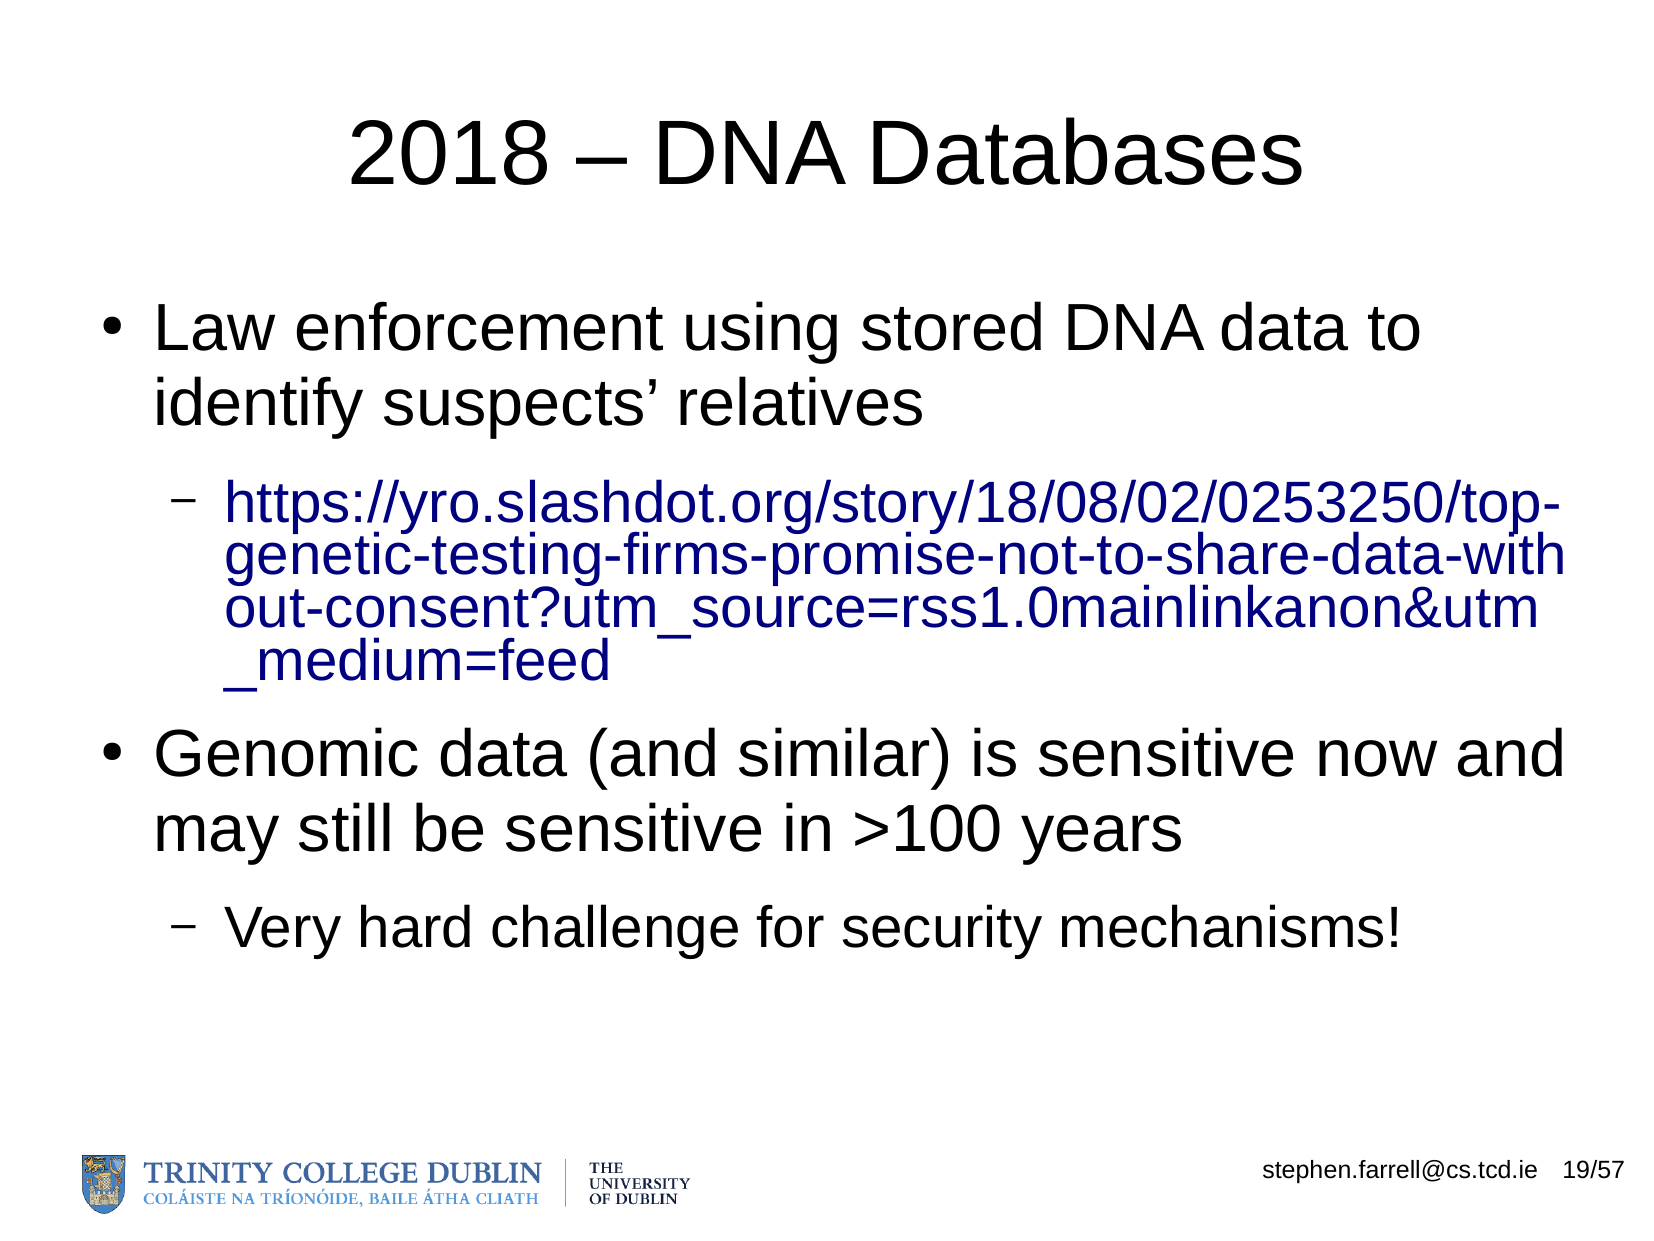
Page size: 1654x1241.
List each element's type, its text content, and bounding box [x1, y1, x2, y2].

list Law enforcement using stored DNA data to identify suspects’ relatives https://yro.slashdot.org/story/18/08/02/0253250/top-genetic-testing-firms-promise-not-to-share-data-without-consent?utm_source=rss1.0mainlinkanon&utm_medium=feed Genomic data (and similar) is sensitive now and may still be sensitive in >100 years Very hard challenge for security mechanisms! [82, 290, 1571, 1010]
picture [82, 1155, 694, 1214]
title 2018 – DNA Databases [82, 49, 1571, 257]
